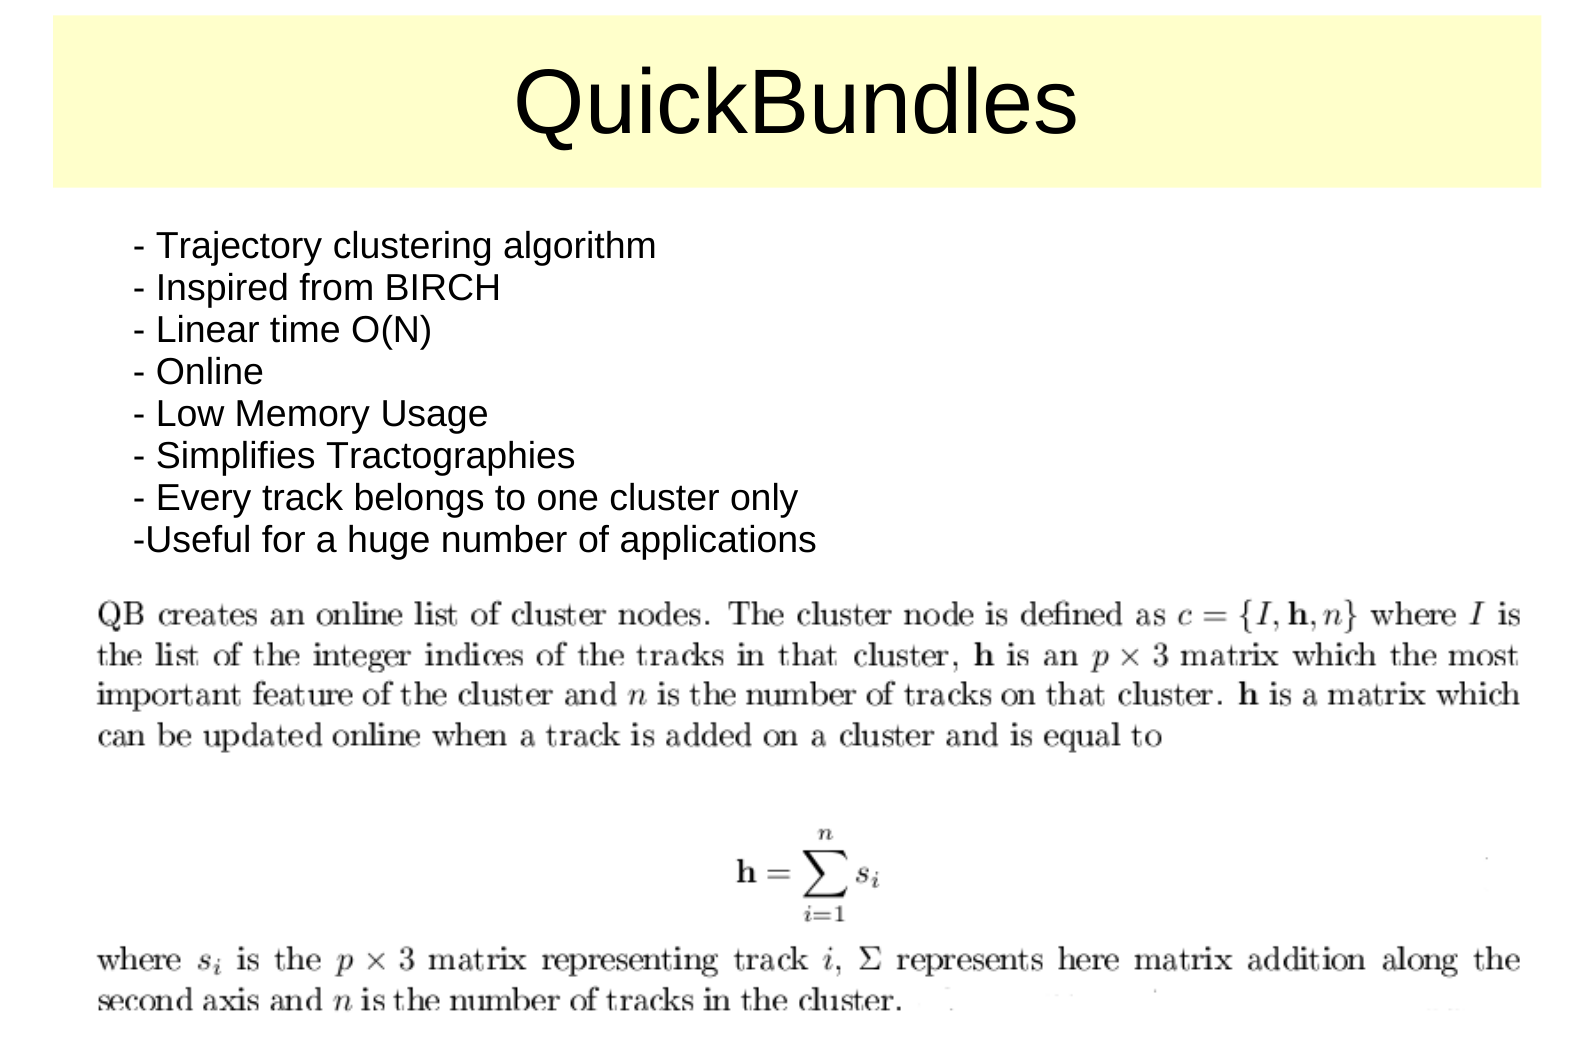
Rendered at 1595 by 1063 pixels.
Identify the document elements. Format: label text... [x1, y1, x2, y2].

picture [69, 584, 1559, 1063]
title QuickBundles [53, 15, 1542, 188]
text_box - Trajectory clustering algorithm - Inspired from BIRCH - Linear time O(N) - Online - Low Memory Usage - Simplifies Tractographies - Every track belongs to one cluster only -Useful for a huge number of applications [118, 216, 1123, 568]
